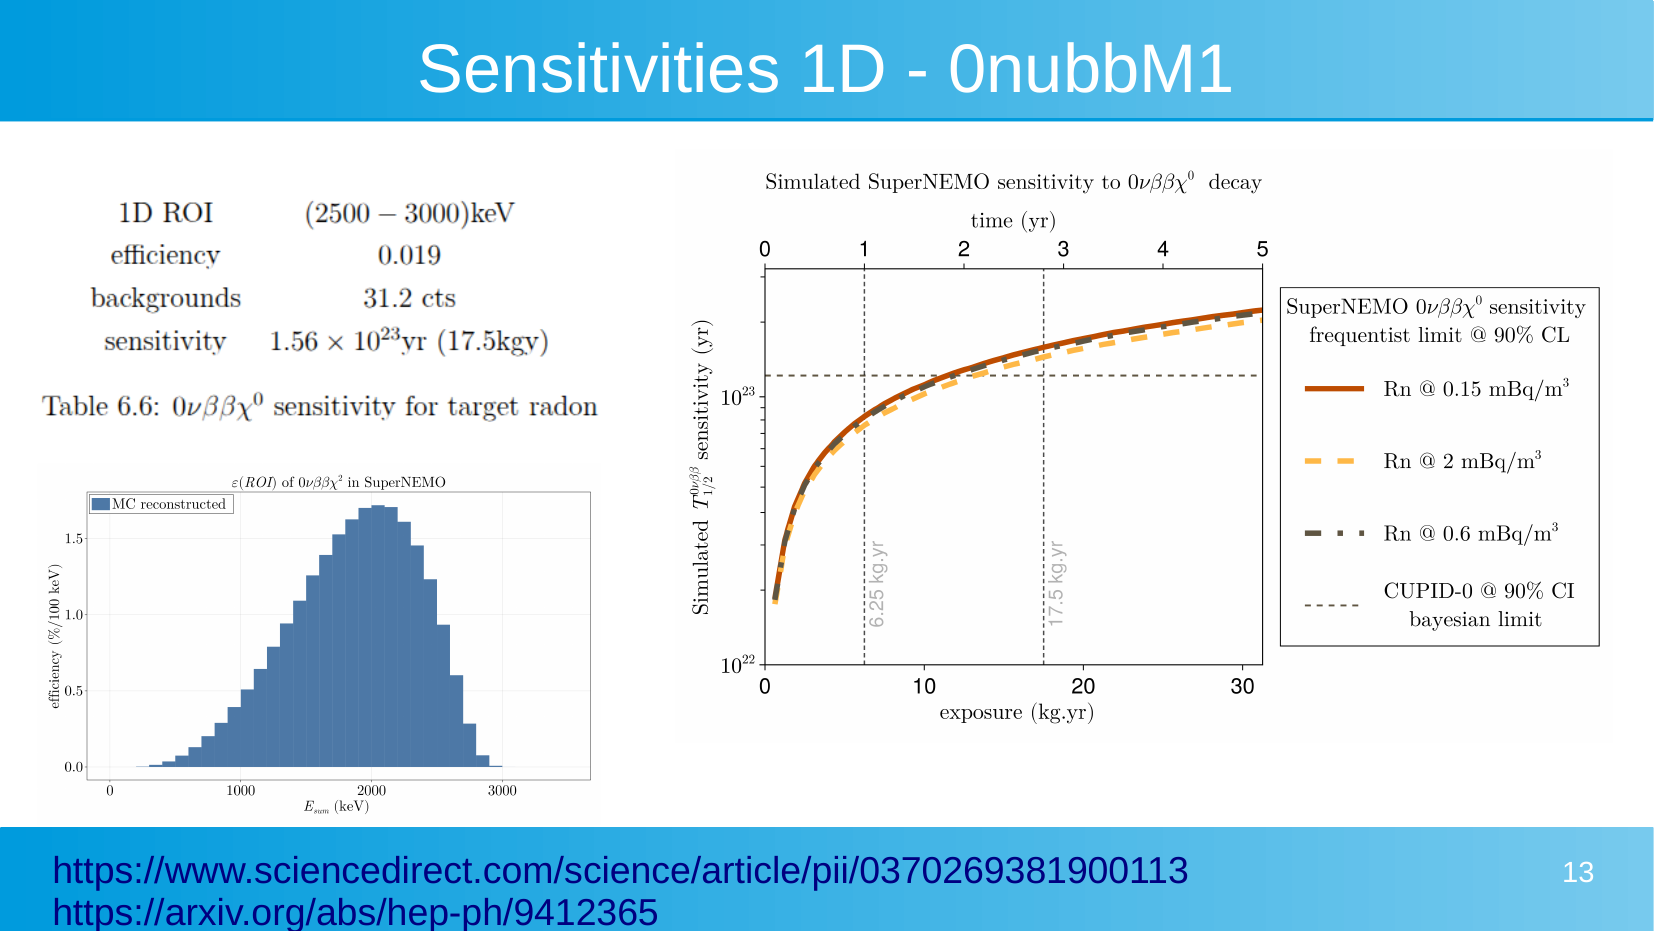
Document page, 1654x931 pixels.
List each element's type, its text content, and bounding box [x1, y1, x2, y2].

title Sensitivities 1D - 0nubbM1 [59, 29, 1595, 108]
text_box https://www.sciencedirect.com/science/article/pii/0370269381900113 https://arxiv.org/abs/hep-ph/9412365 [37, 842, 1207, 899]
picture [37, 187, 621, 452]
picture [675, 149, 1613, 743]
picture [37, 463, 601, 826]
